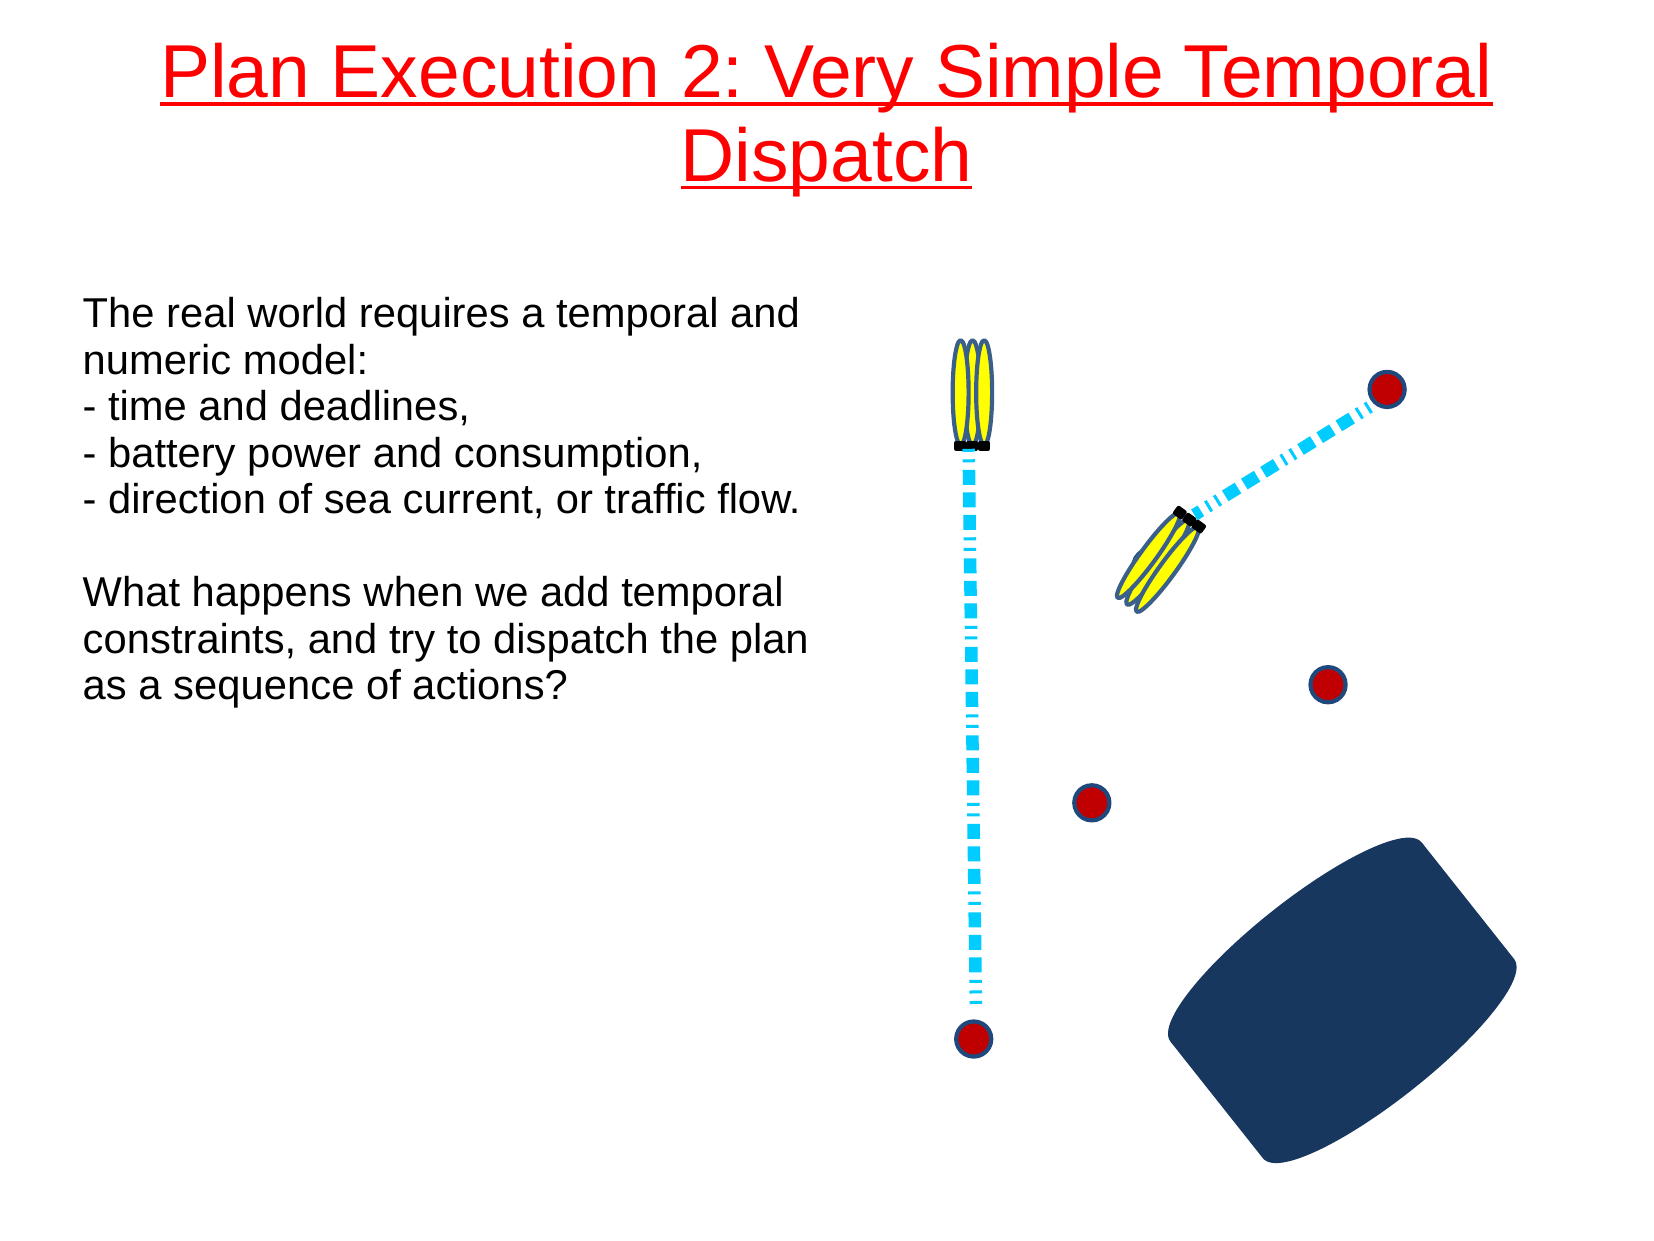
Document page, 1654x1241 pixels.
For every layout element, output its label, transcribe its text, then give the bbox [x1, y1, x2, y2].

text_box [1310, 667, 1346, 703]
text_box [952, 340, 993, 449]
text_box [1116, 507, 1204, 612]
text_box [1369, 371, 1405, 408]
text_box [1074, 785, 1110, 821]
subtitle The real world requires a temporal and numeric model: - time and deadlines, - battery power and consumption, - direction of sea current, or traffic flow. What happens when we add temporal constraints, and try to dispatch the plan as a sequence of actions? [82, 290, 827, 1010]
text_box [956, 1021, 992, 1057]
text_box [1170, 839, 1515, 1161]
title Plan Execution 2: Very Simple Temporal Dispatch [82, 29, 1571, 198]
